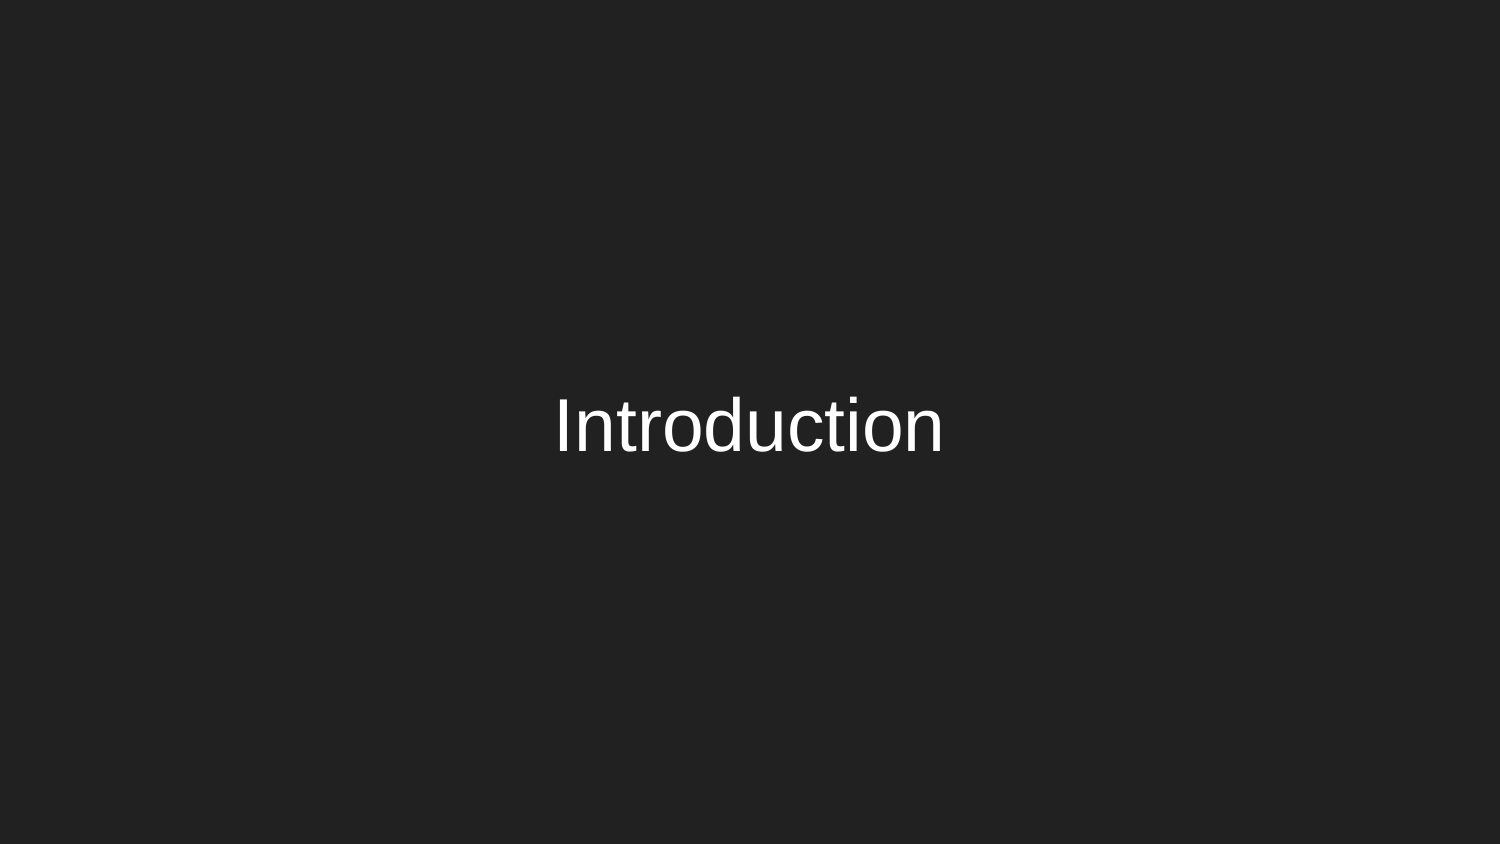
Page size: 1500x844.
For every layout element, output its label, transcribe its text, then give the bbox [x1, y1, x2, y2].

title Introduction [51, 352, 1449, 491]
